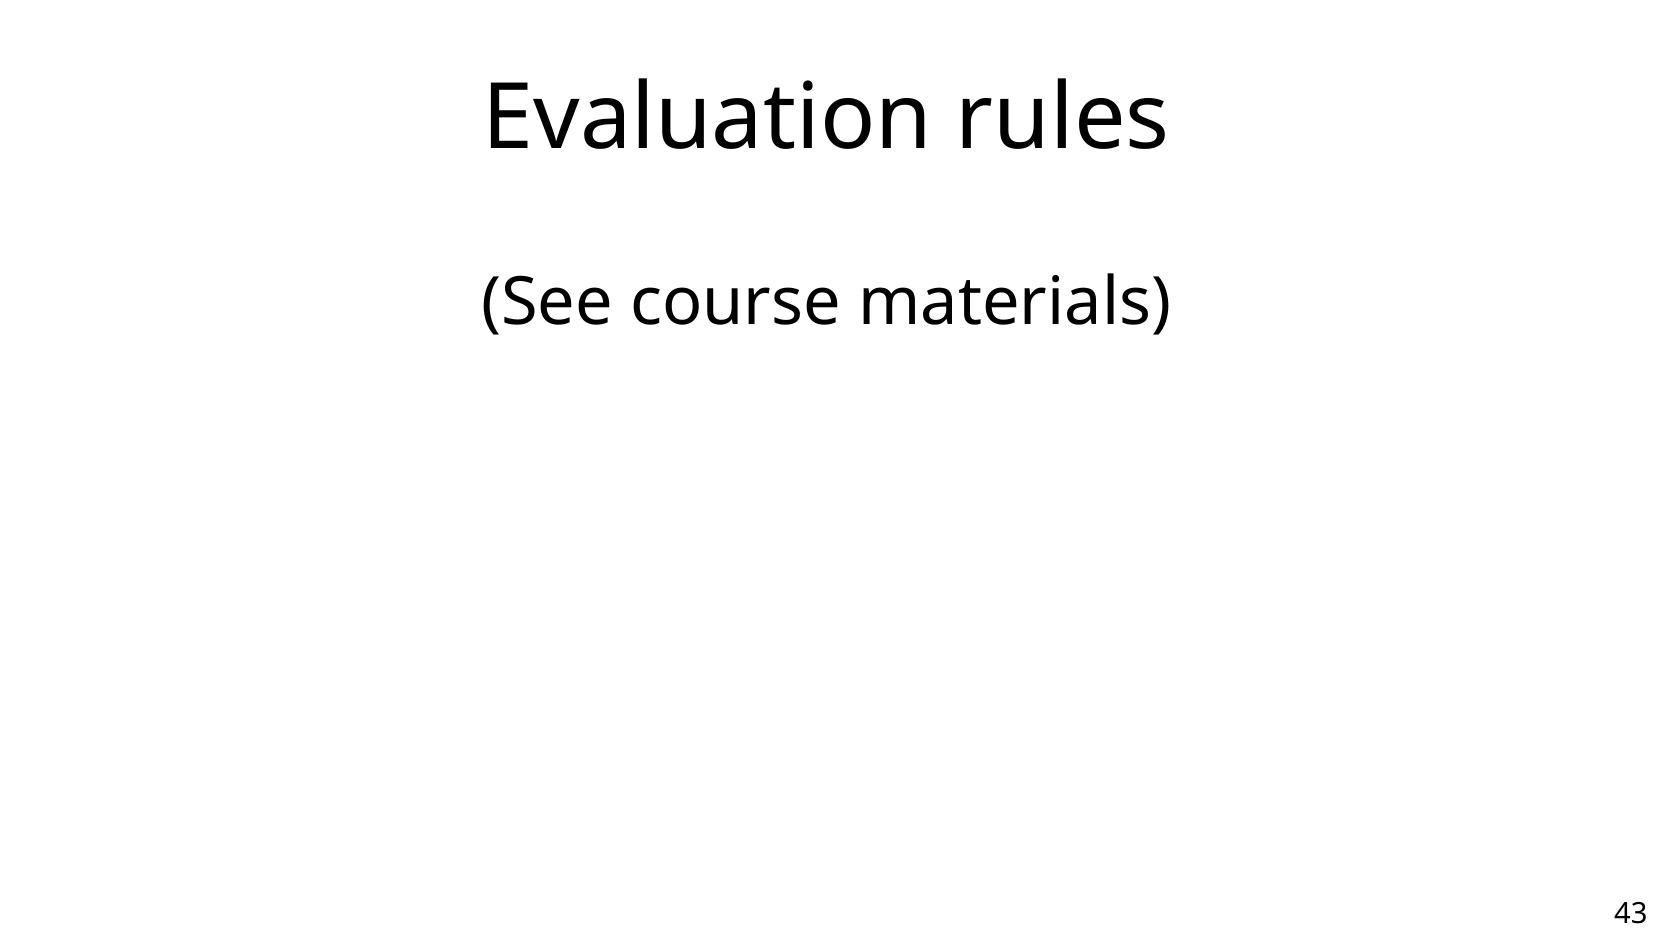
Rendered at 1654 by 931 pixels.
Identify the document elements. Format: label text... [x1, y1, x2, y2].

title Evaluation rules [82, 1, 1571, 226]
list (See course materials) [82, 253, 1571, 793]
